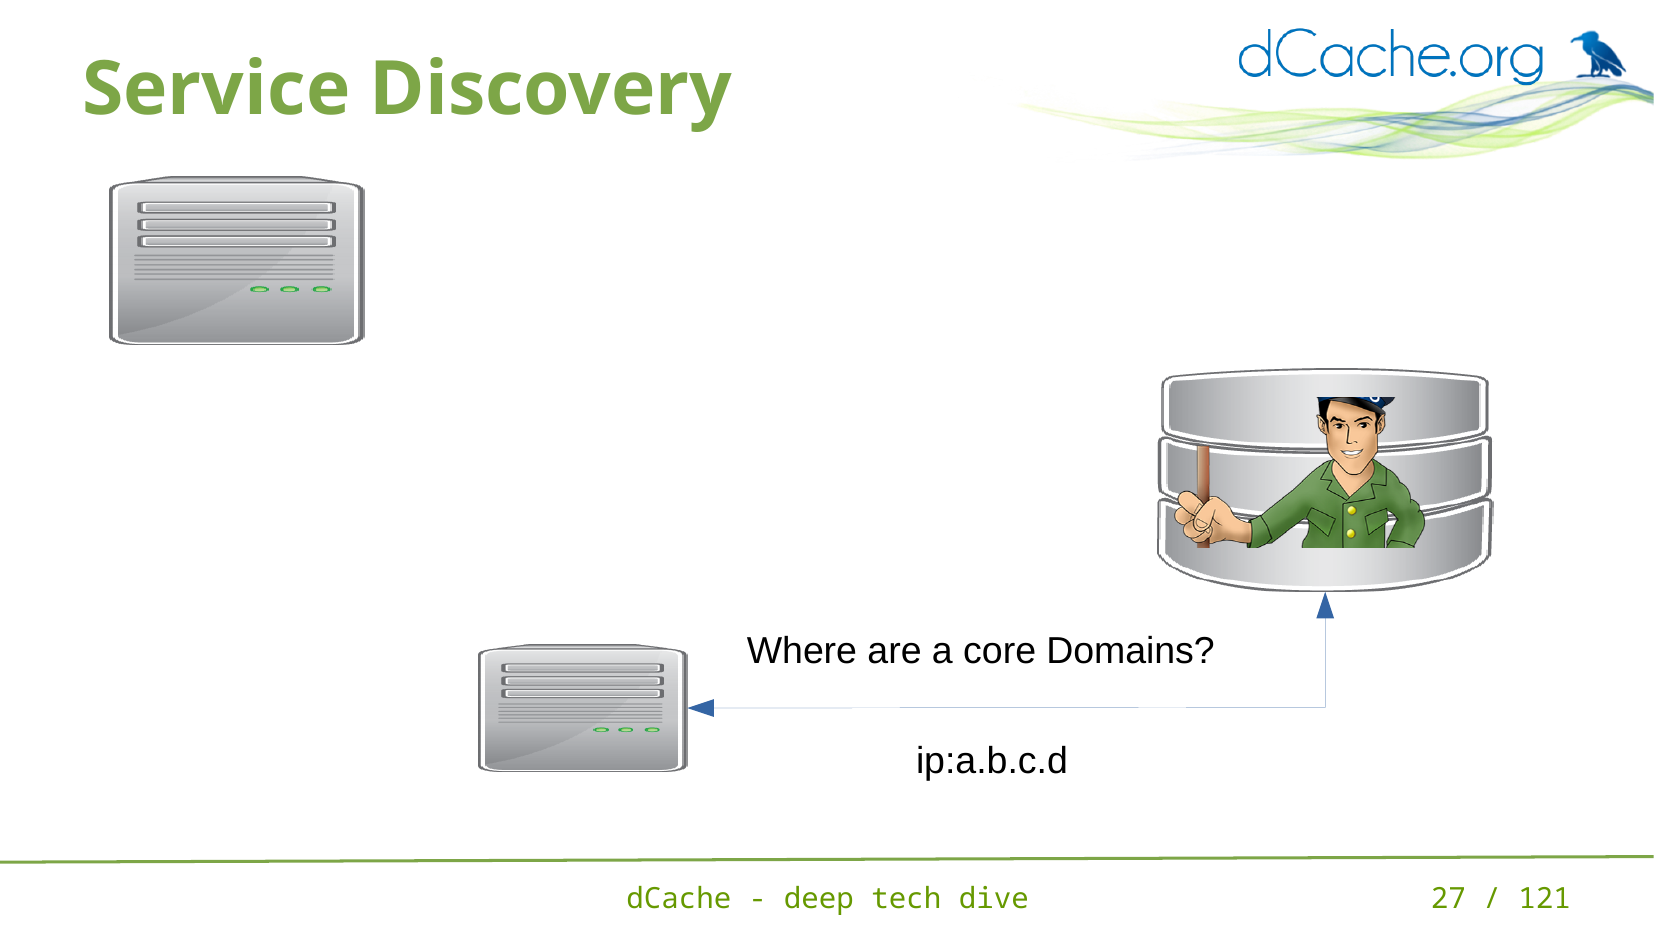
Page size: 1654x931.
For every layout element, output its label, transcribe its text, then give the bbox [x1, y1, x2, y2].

title Service Discovery [82, 40, 1605, 131]
picture [1157, 368, 1494, 592]
picture [956, 16, 1654, 169]
text_box Where are a core Domains? [732, 622, 1230, 679]
picture [478, 644, 688, 772]
picture [109, 176, 365, 345]
text_box ip:a.b.c.d [901, 732, 1104, 790]
